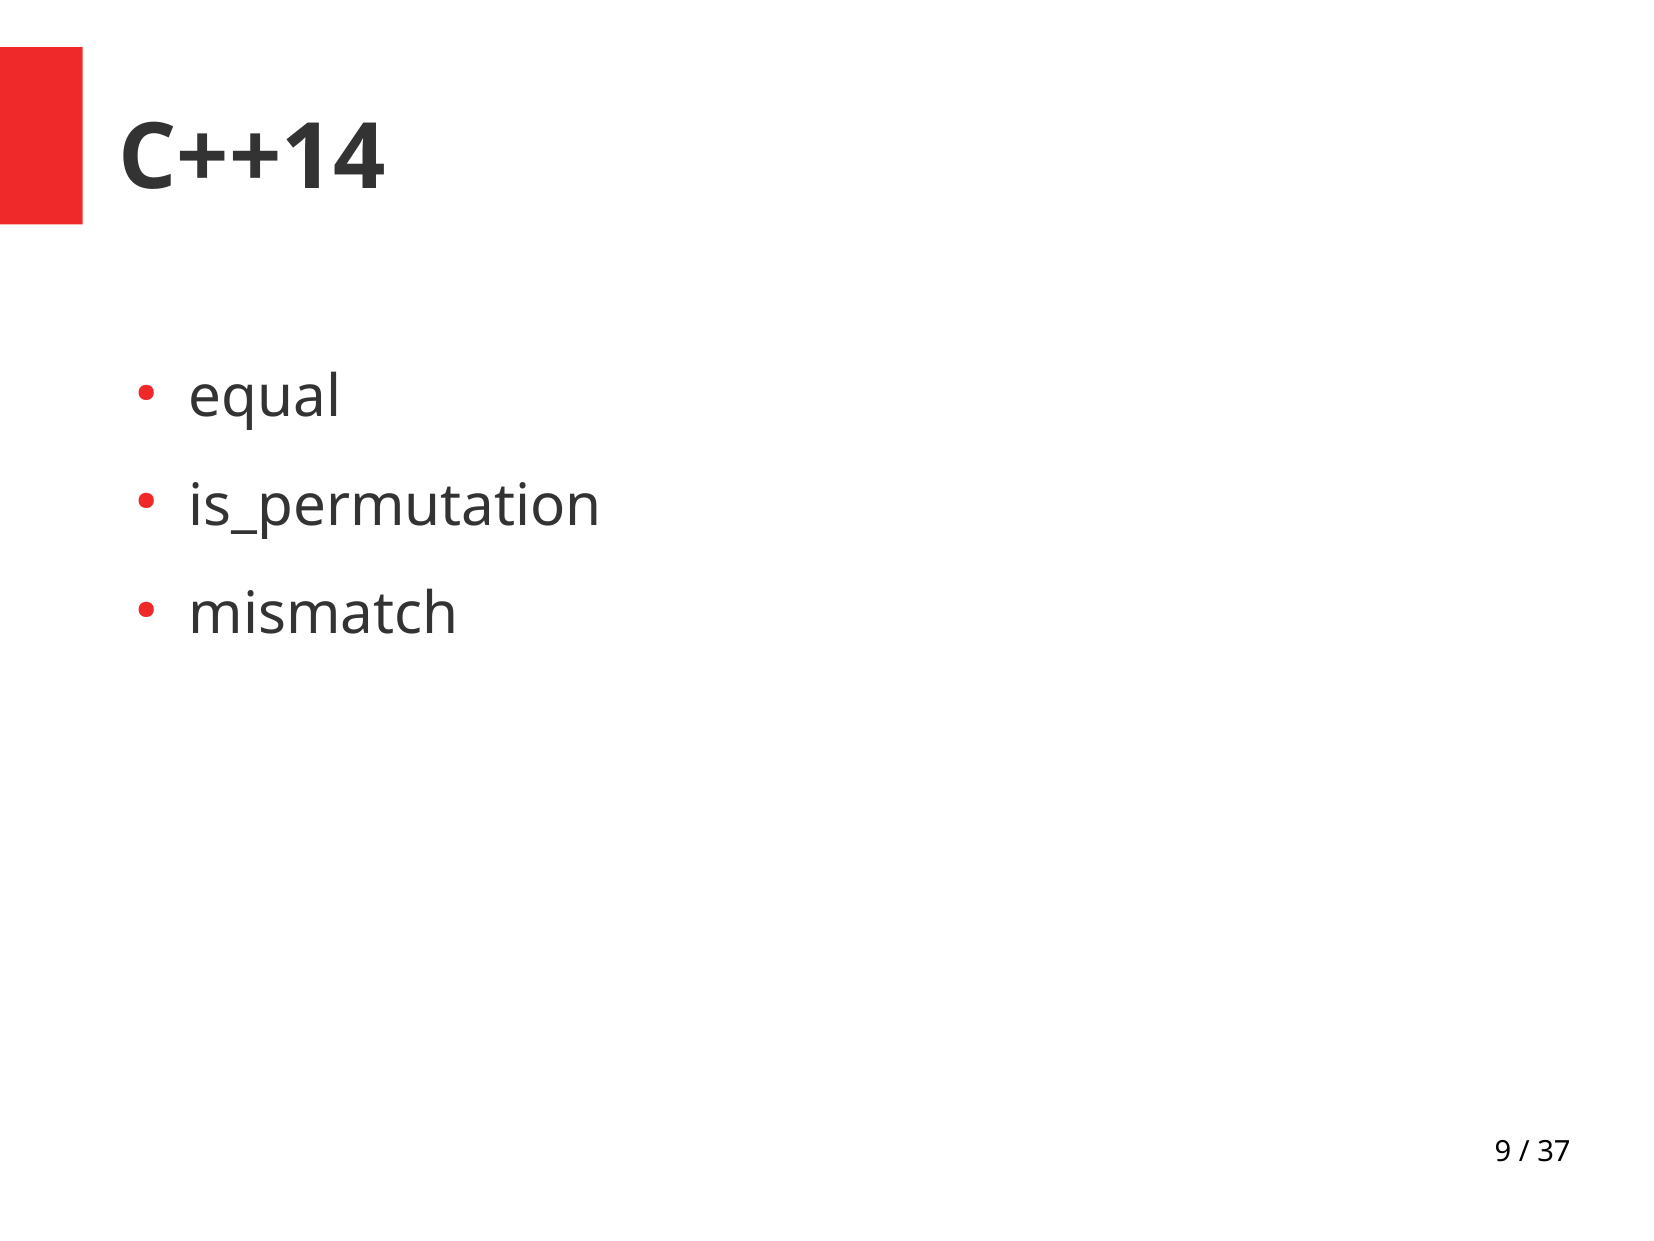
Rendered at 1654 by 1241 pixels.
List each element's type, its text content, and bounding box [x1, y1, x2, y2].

title C++14 [118, 49, 1571, 257]
list equal is_permutation mismatch [118, 354, 1536, 1074]
